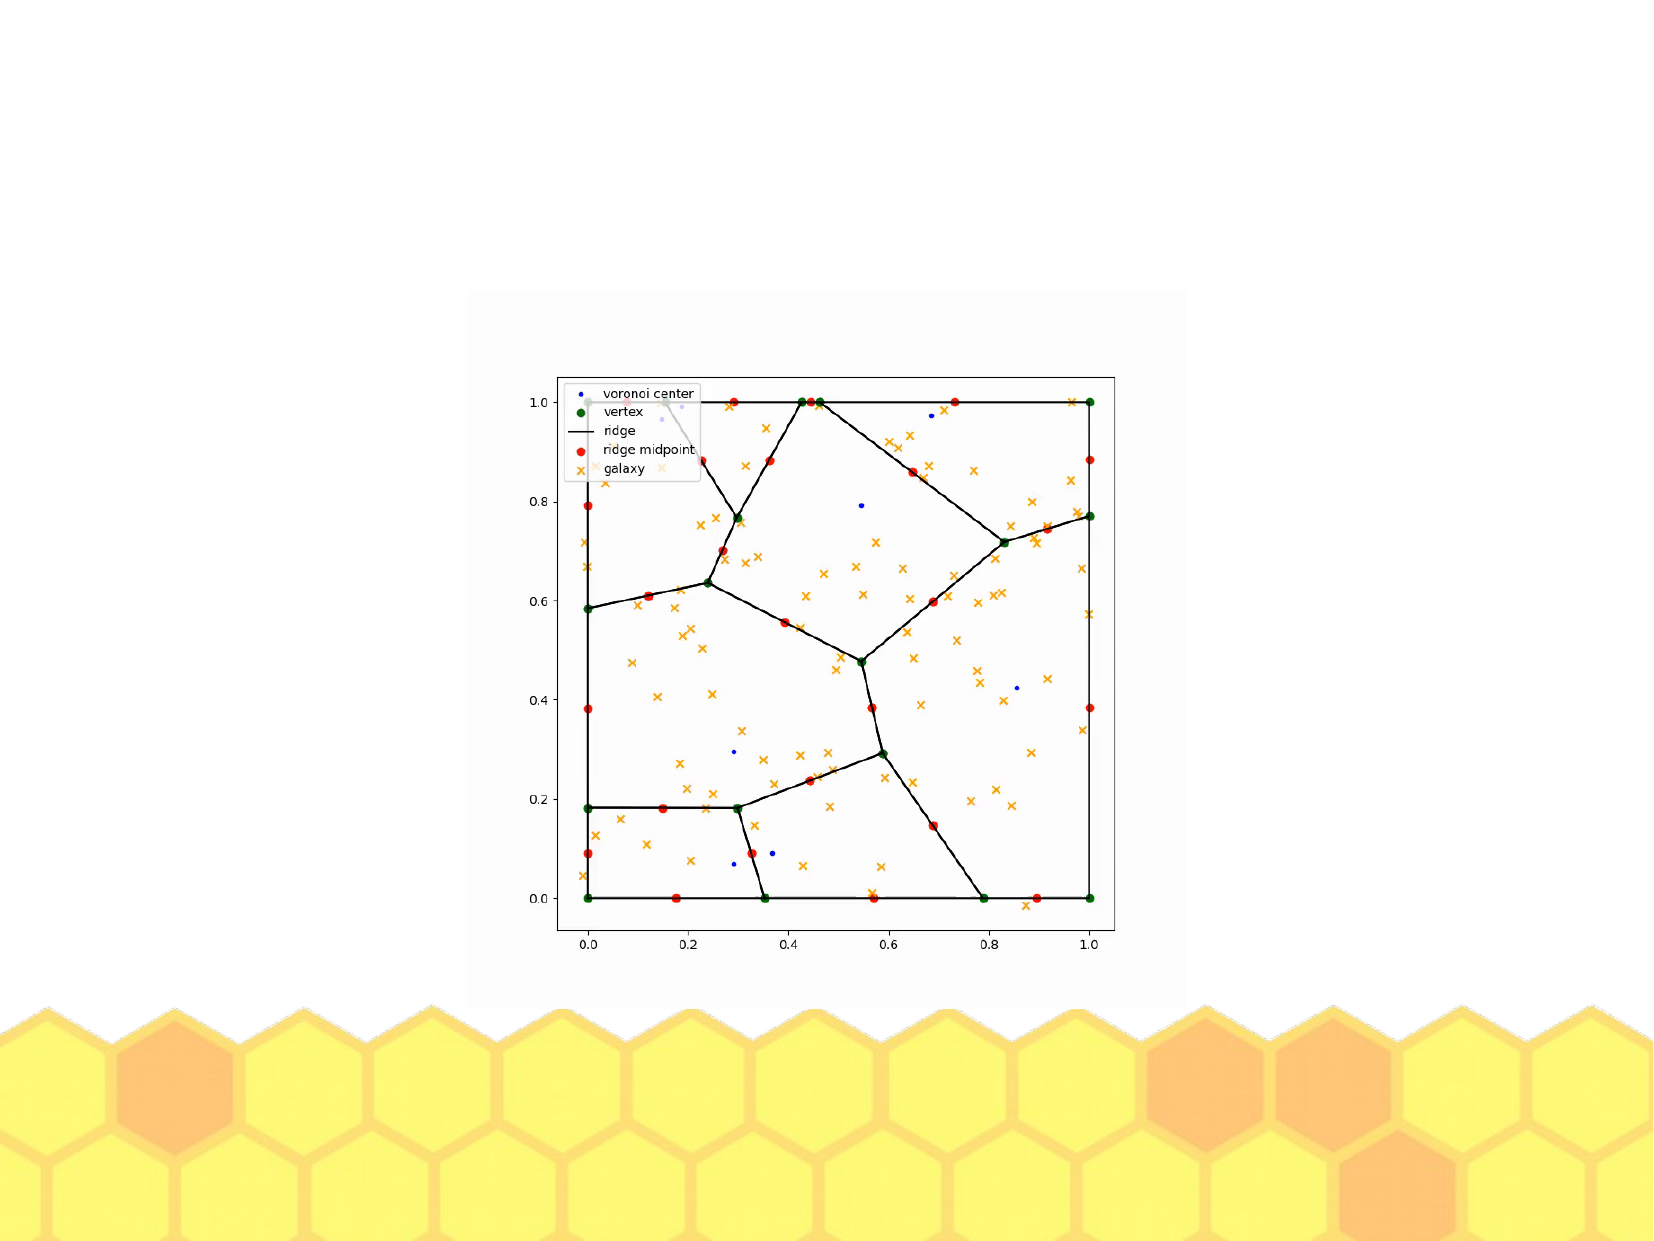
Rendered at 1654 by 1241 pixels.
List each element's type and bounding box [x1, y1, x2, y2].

text_box [467, 290, 1187, 1010]
picture [0, 1001, 1654, 1241]
